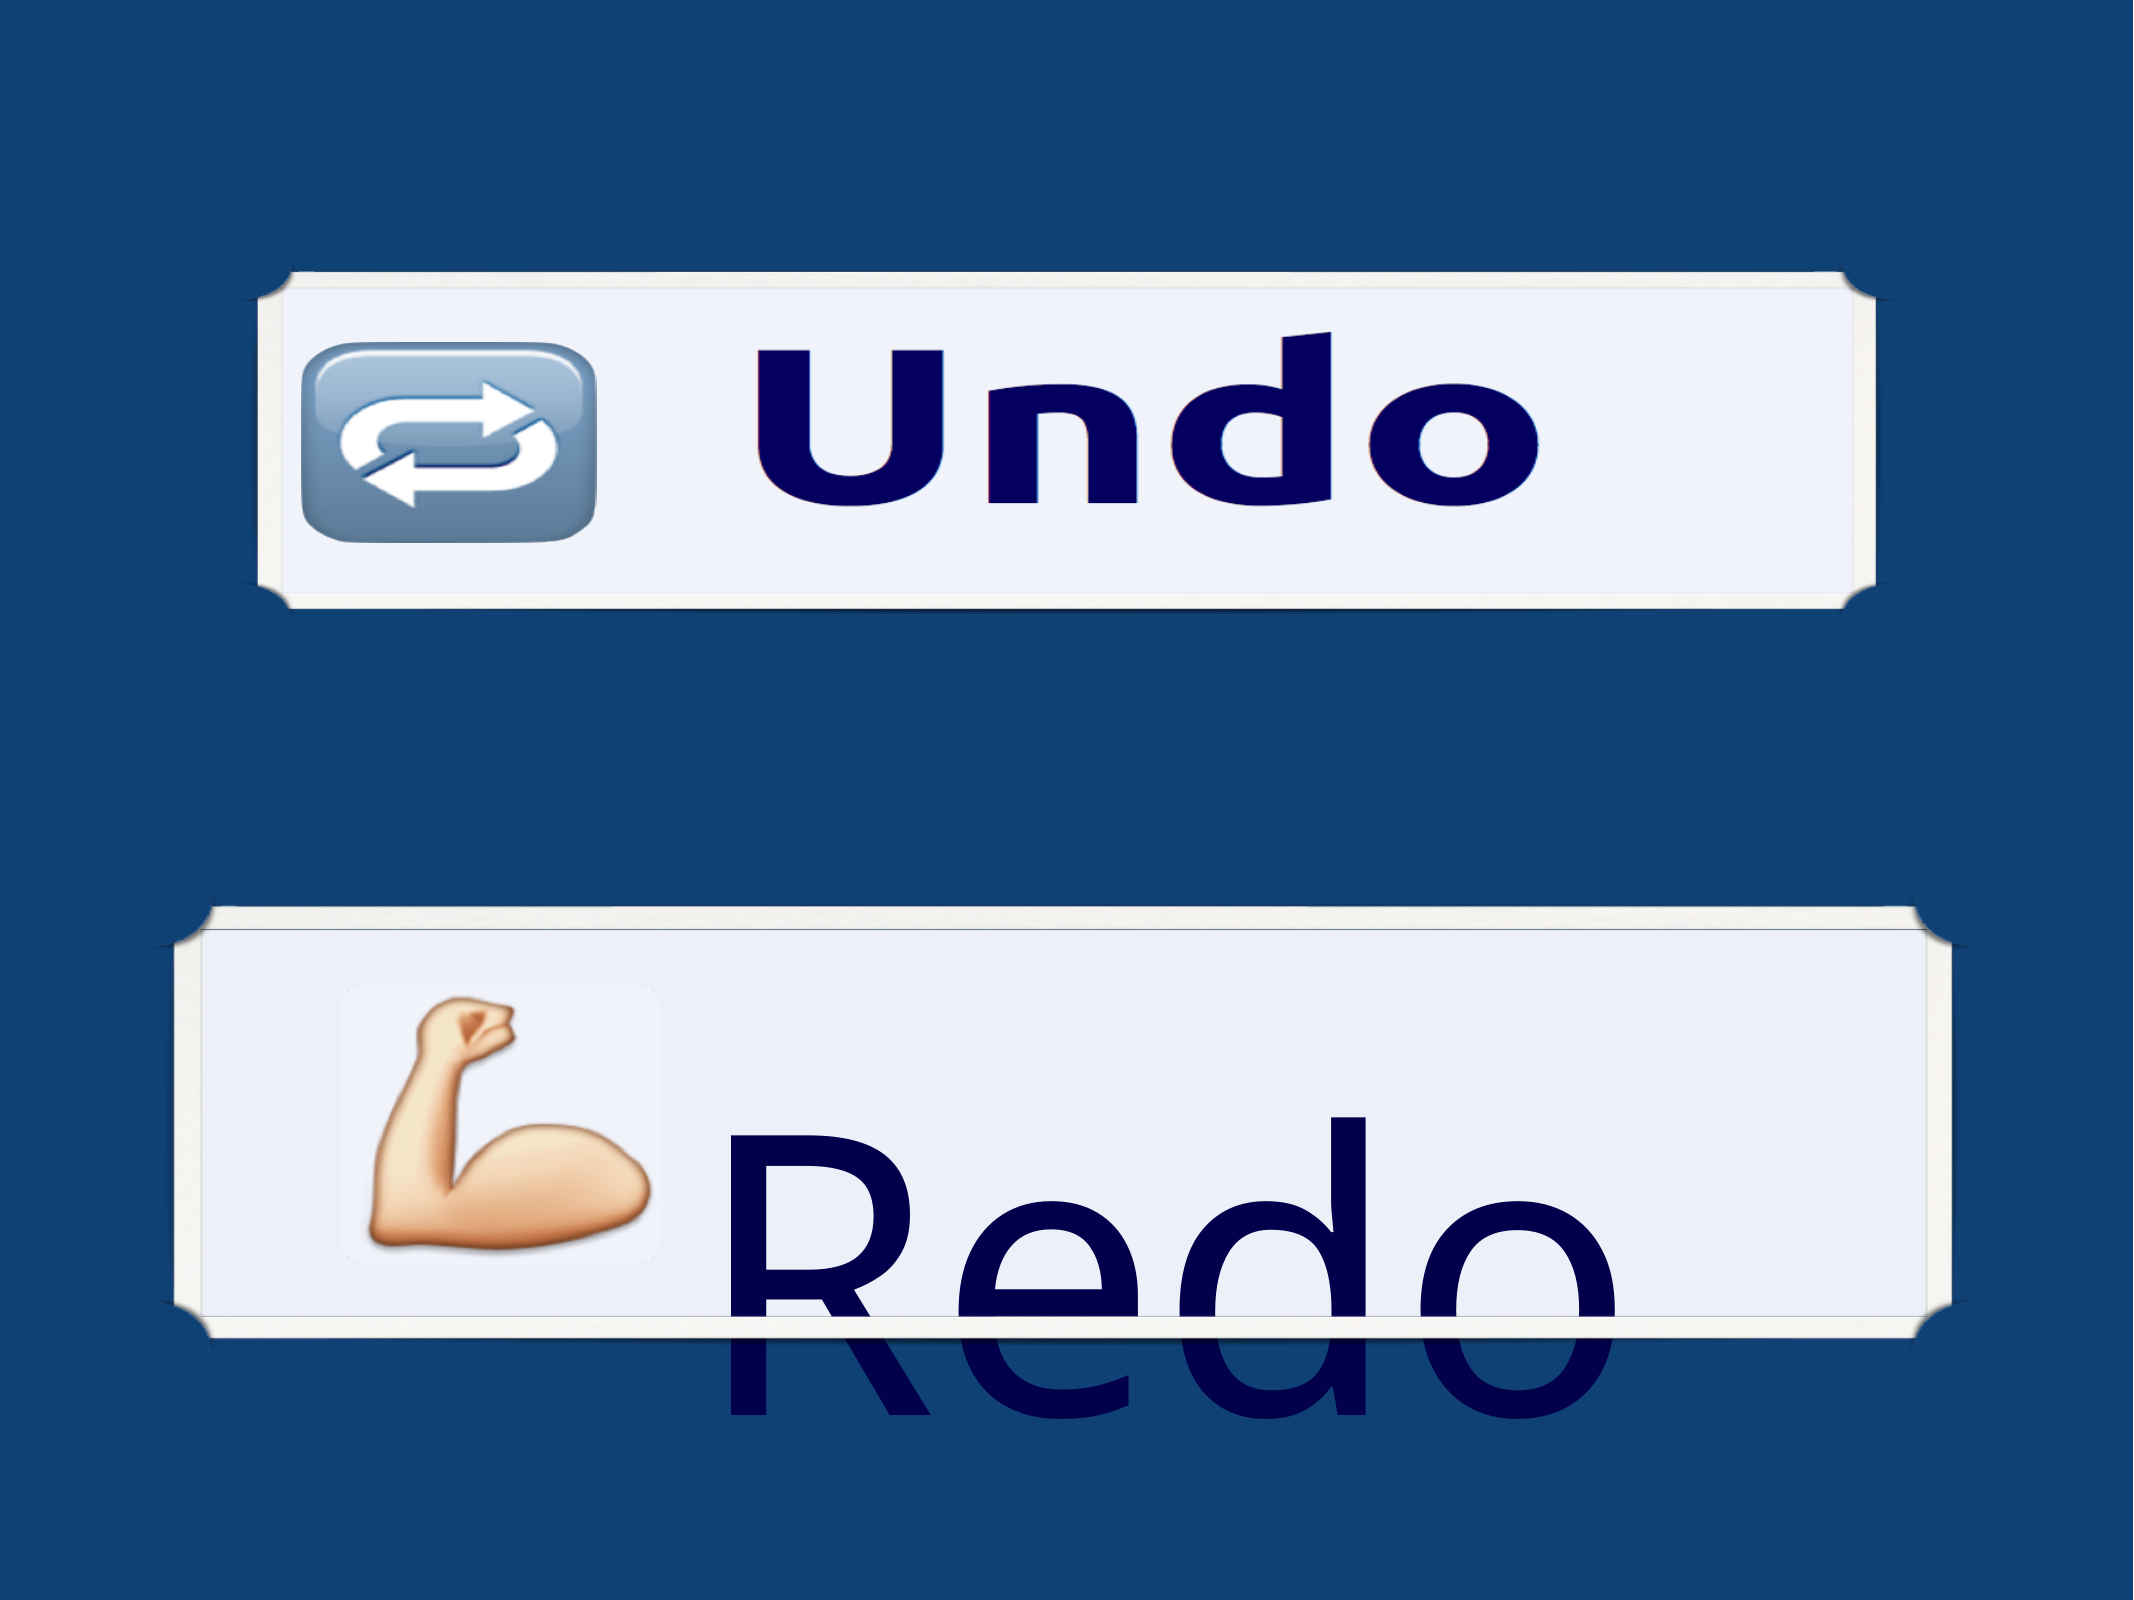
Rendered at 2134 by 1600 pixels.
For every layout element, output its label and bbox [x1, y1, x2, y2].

picture [110, 174, 2021, 723]
picture [143, 883, 1986, 1367]
